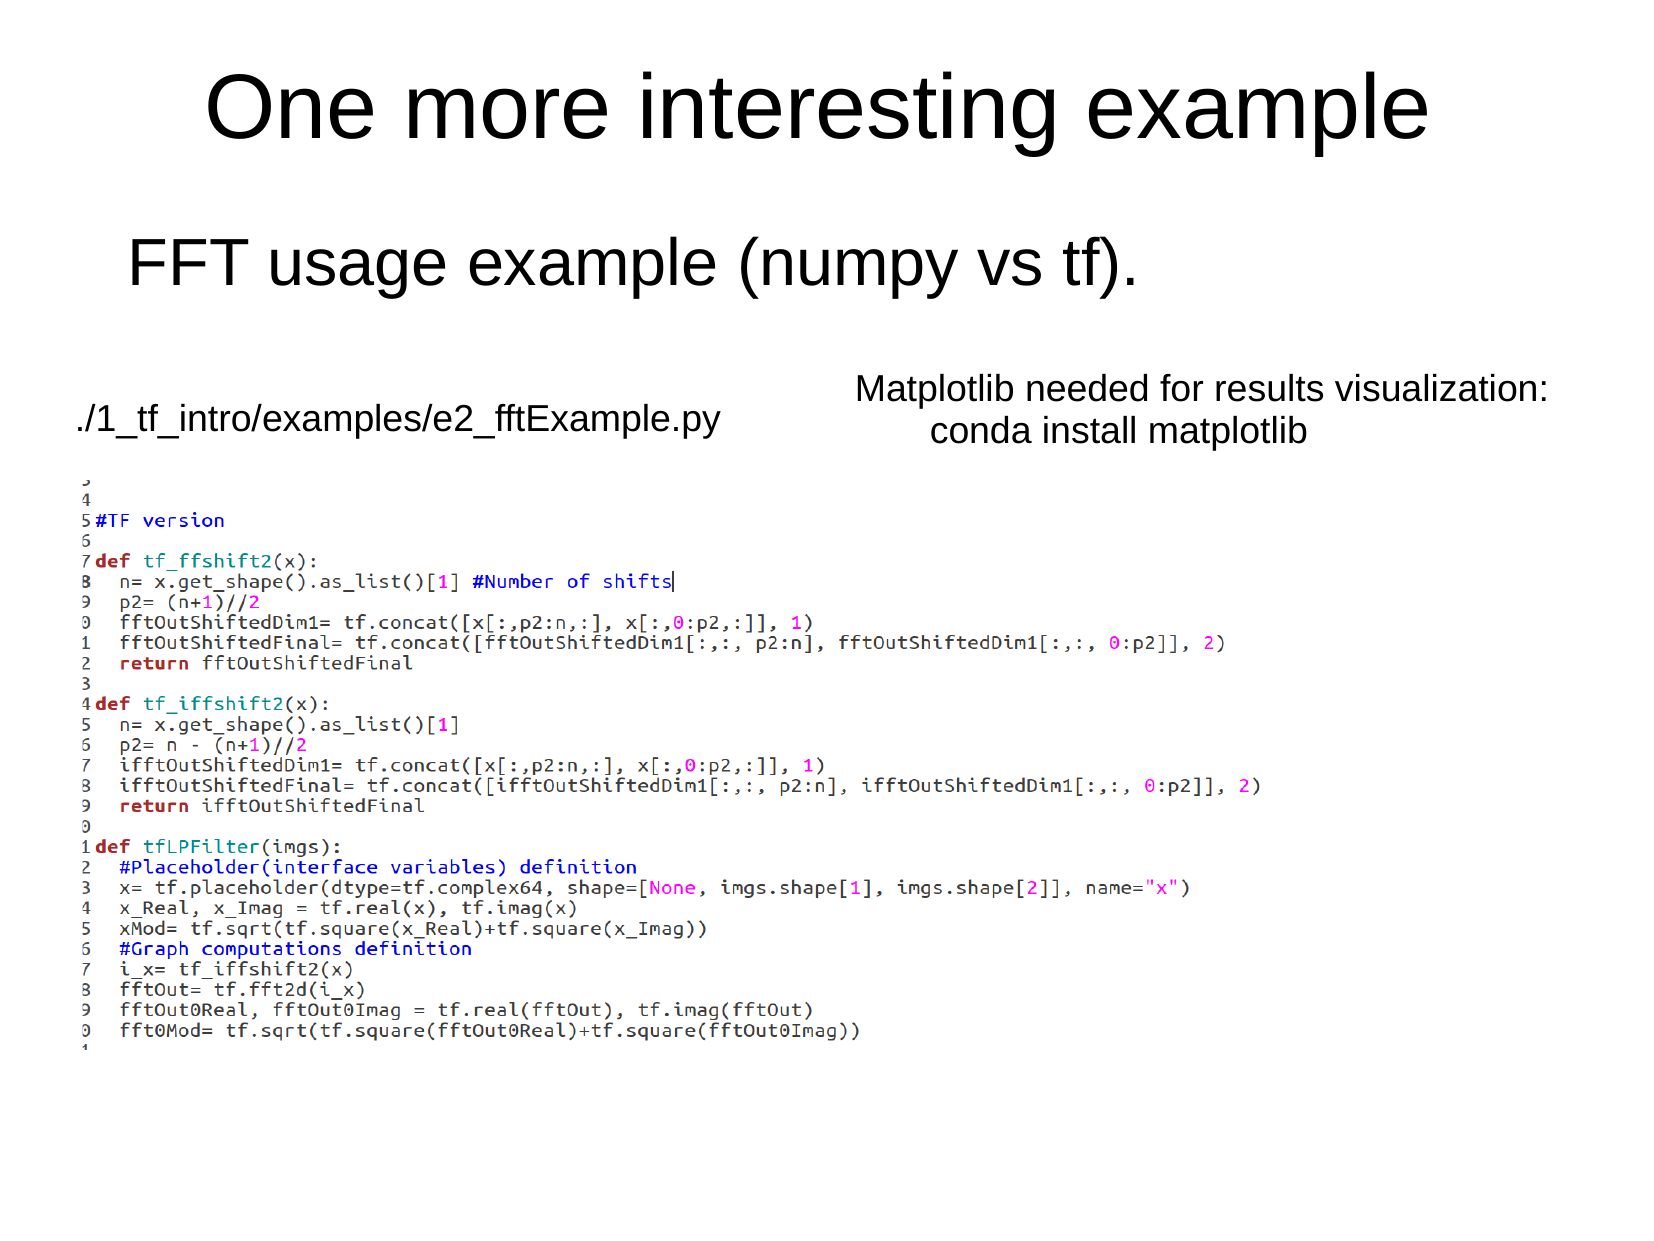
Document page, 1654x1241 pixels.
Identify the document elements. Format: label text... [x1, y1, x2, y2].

text_box Matplotlib needed for results visualization: conda install matplotlib [840, 360, 1636, 501]
list FFT usage example (numpy vs tf). [56, 225, 1336, 361]
picture [82, 480, 1501, 1050]
title One more interesting example [75, 2, 1564, 211]
text_box ./1_tf_intro/examples/e2_fftExample.py [60, 389, 840, 466]
